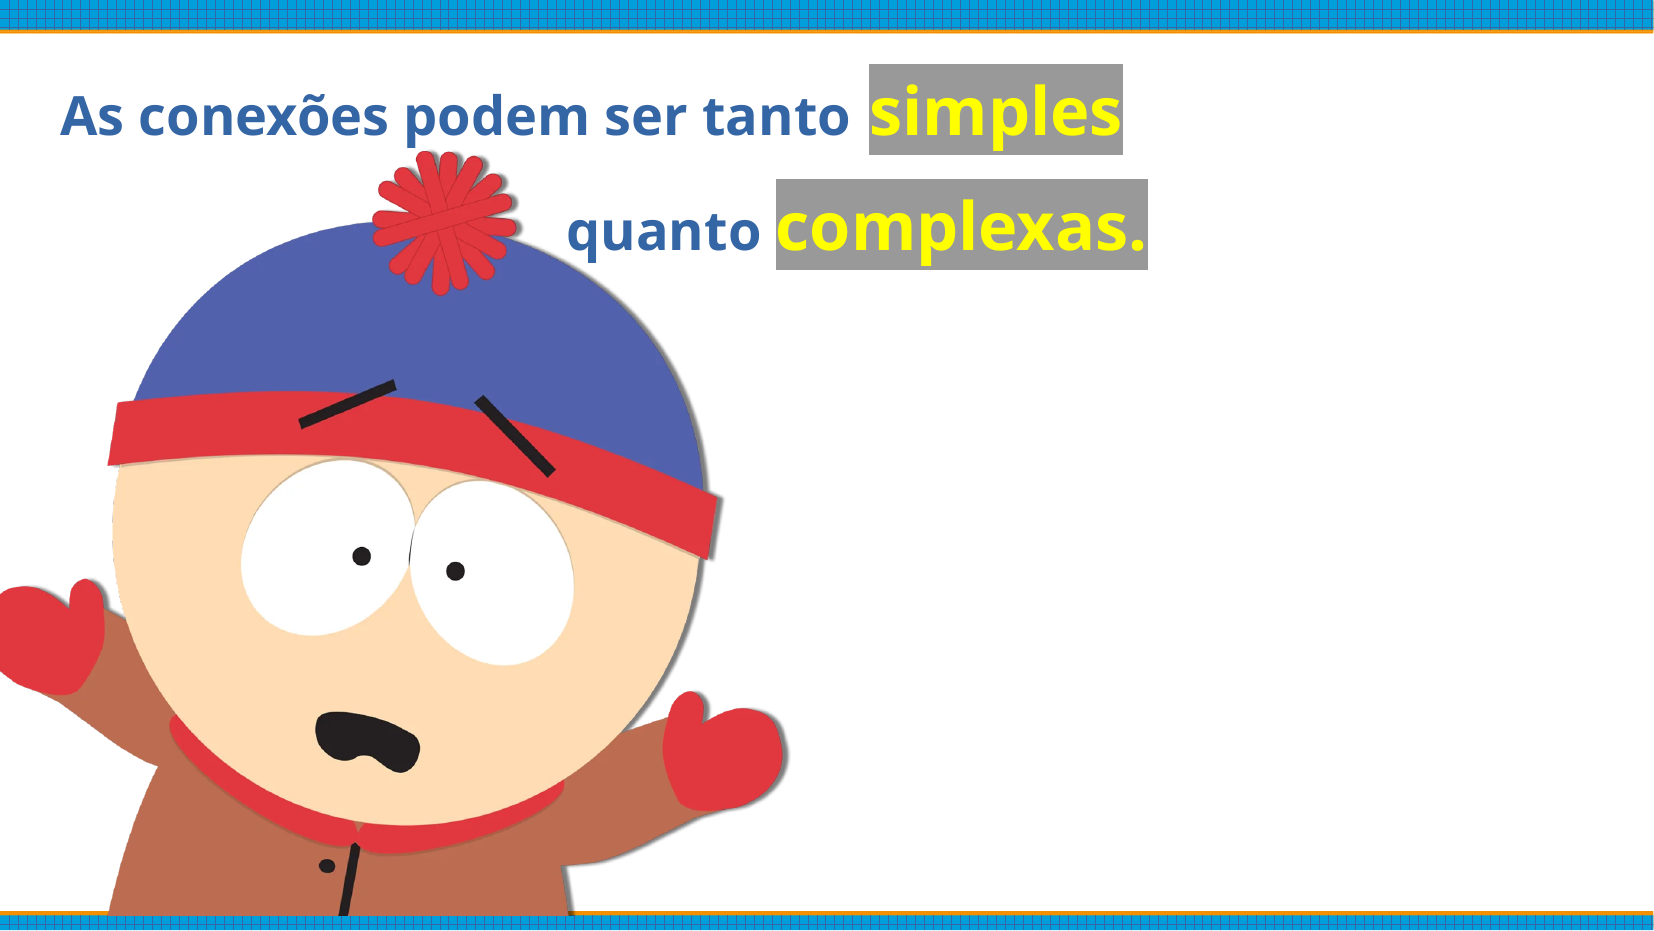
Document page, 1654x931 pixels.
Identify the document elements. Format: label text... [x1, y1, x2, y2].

picture [0, 147, 1036, 915]
text_box As conexões podem ser tanto simples quanto complexas. [29, 57, 1649, 277]
